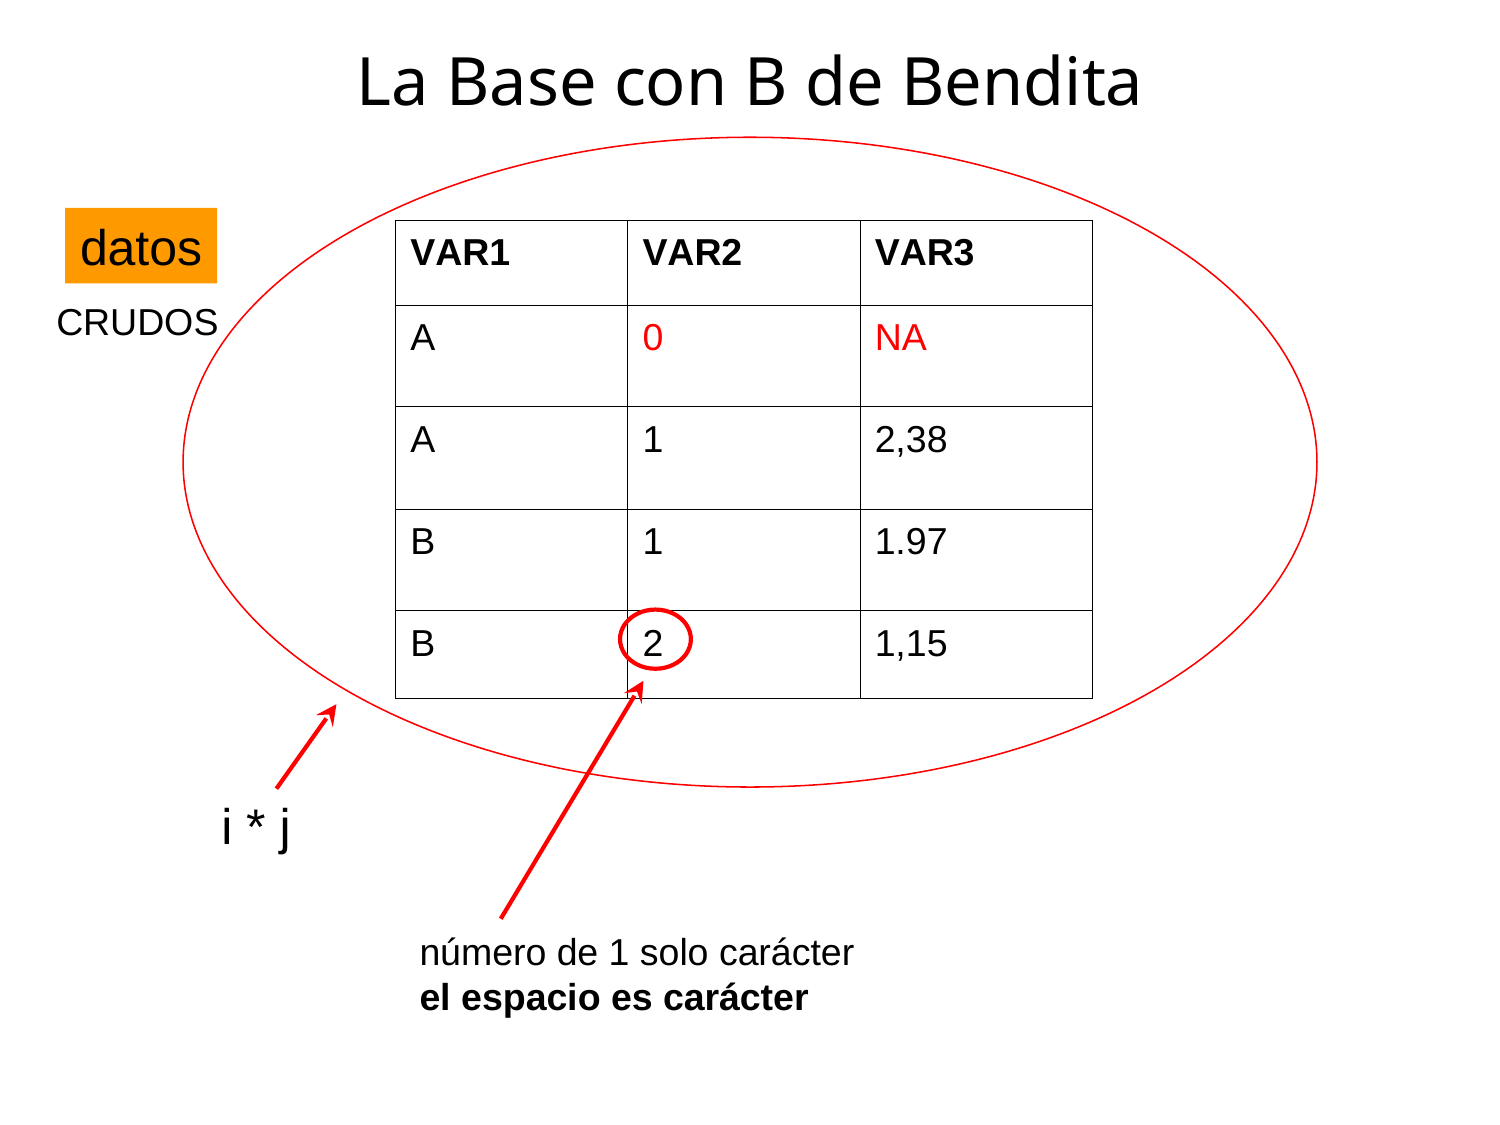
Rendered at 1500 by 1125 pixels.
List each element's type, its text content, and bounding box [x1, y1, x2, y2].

table_cell 2 [628, 611, 636, 616]
table_cell 2 [628, 612, 688, 666]
table_cell A [396, 306, 627, 406]
table_cell 1,15 [861, 611, 1092, 698]
table_cell 1 [628, 510, 860, 610]
table_cell 2 [628, 692, 639, 698]
text_box número de 1 solo carácter el espacio es carácter [404, 920, 870, 1026]
table_cell B [396, 611, 627, 698]
table_cell NA [861, 306, 1092, 406]
table_cell B [396, 510, 627, 610]
table_header VAR2 [628, 221, 860, 305]
table_cell 1 [628, 407, 860, 509]
table_cell A [396, 407, 627, 509]
table_header VAR1 [396, 221, 627, 305]
text_box i * j [206, 786, 306, 863]
table_cell B [623, 627, 627, 651]
table_cell 0 [628, 306, 860, 406]
text_box CRUDOS [41, 289, 234, 351]
table_header VAR3 [861, 221, 1092, 305]
table_cell 1.97 [861, 510, 1092, 610]
text_box datos [65, 207, 218, 284]
text_box La Base con B de Bendita [341, 30, 1160, 127]
table_cell 2,38 [861, 407, 1092, 509]
table_cell 2 [628, 611, 860, 698]
